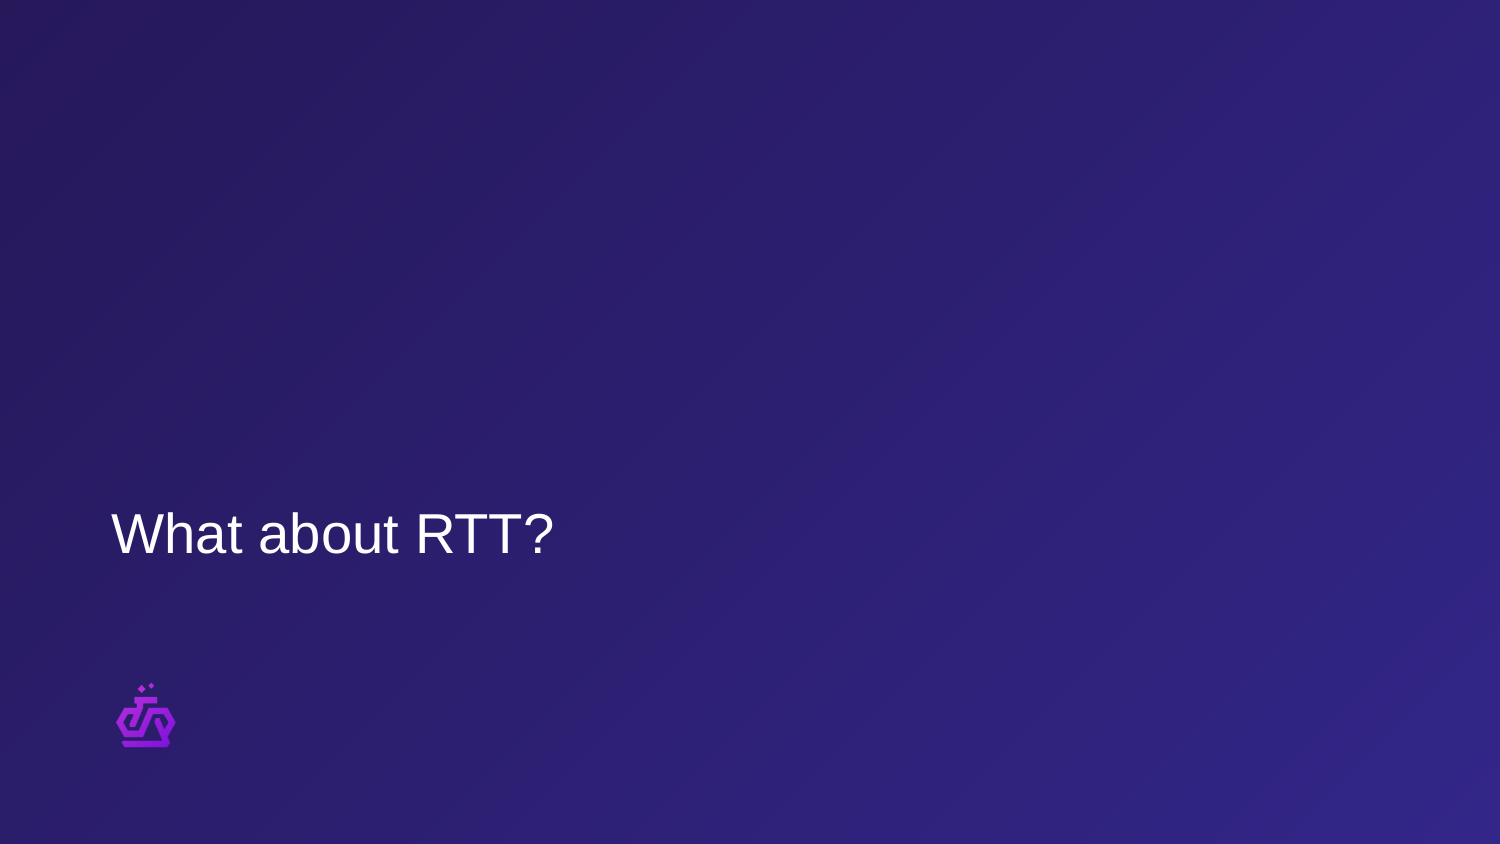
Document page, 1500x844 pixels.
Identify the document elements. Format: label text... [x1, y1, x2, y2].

picture [96, 661, 188, 773]
text_box What about RTT? [96, 465, 1419, 598]
